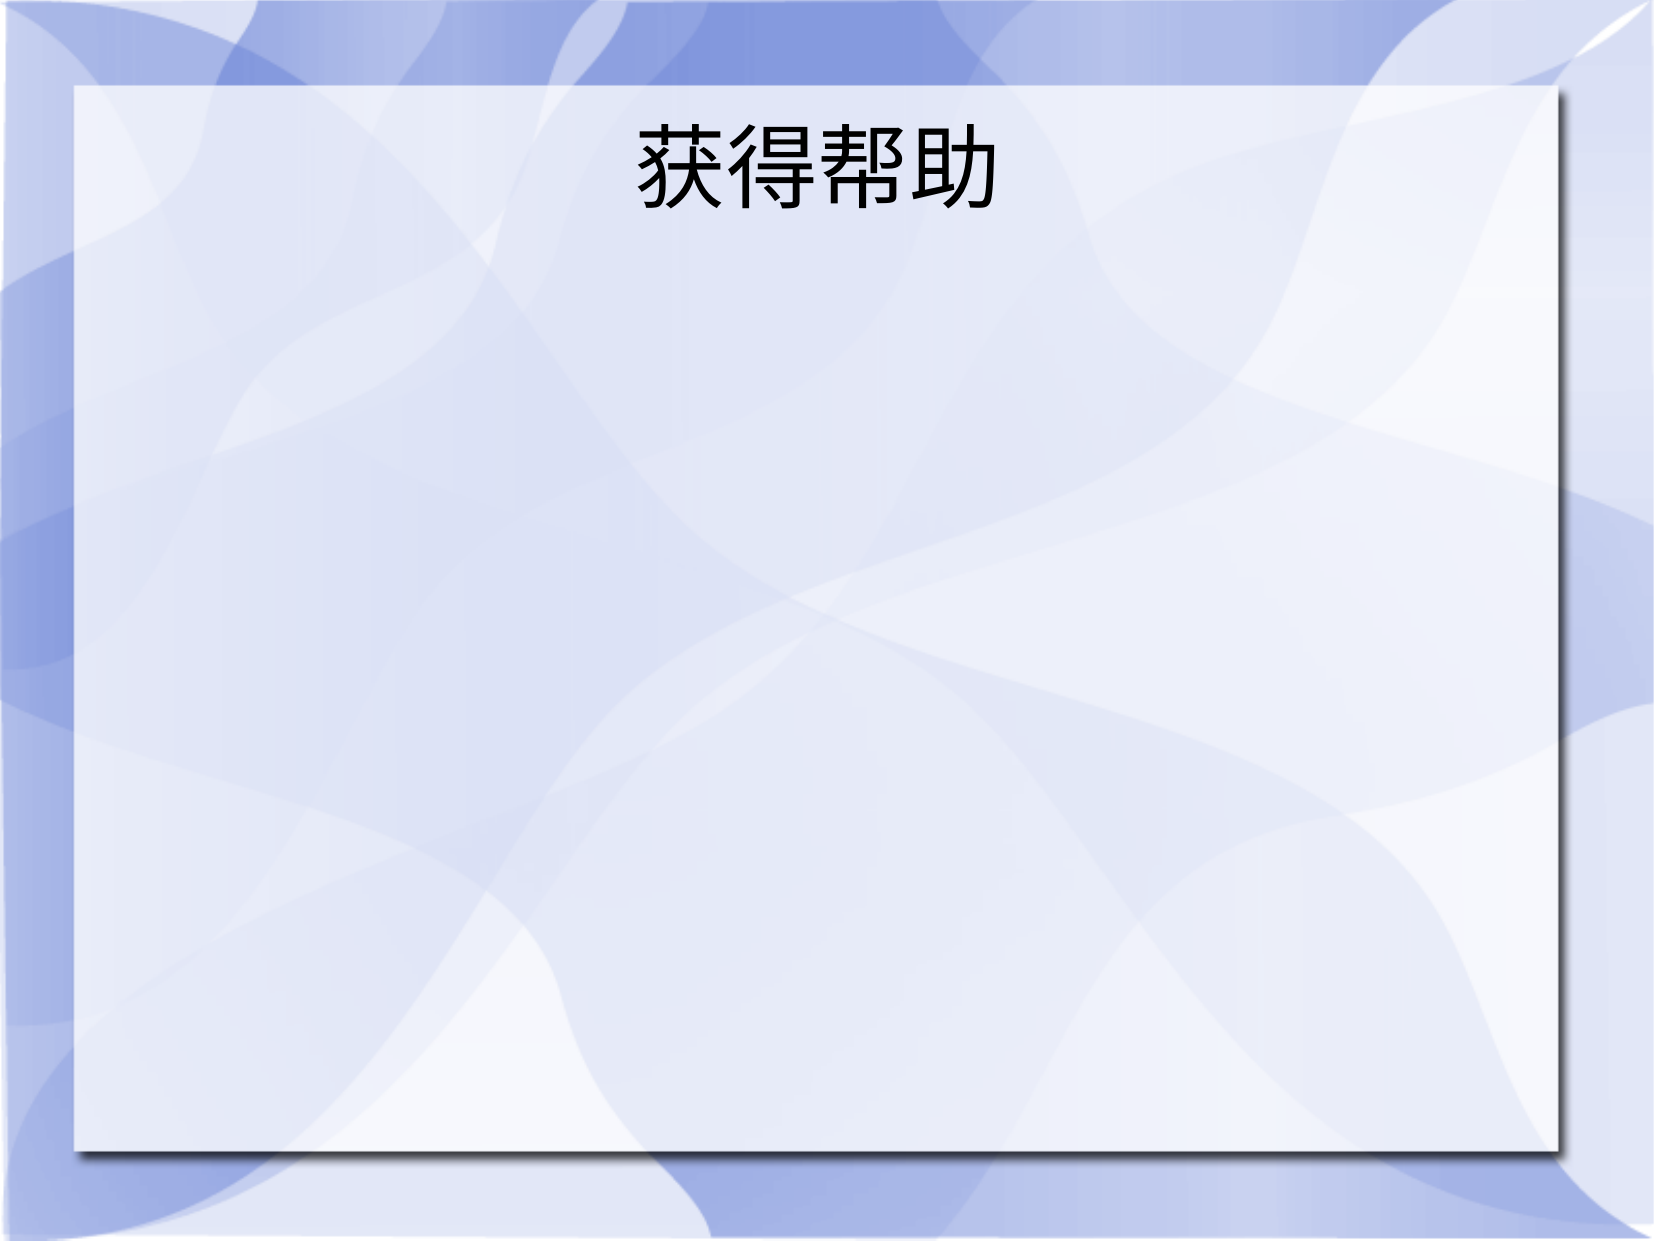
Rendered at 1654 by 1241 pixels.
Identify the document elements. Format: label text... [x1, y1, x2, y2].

title 获得帮助 [82, 98, 1554, 226]
picture [0, 0, 1654, 1241]
